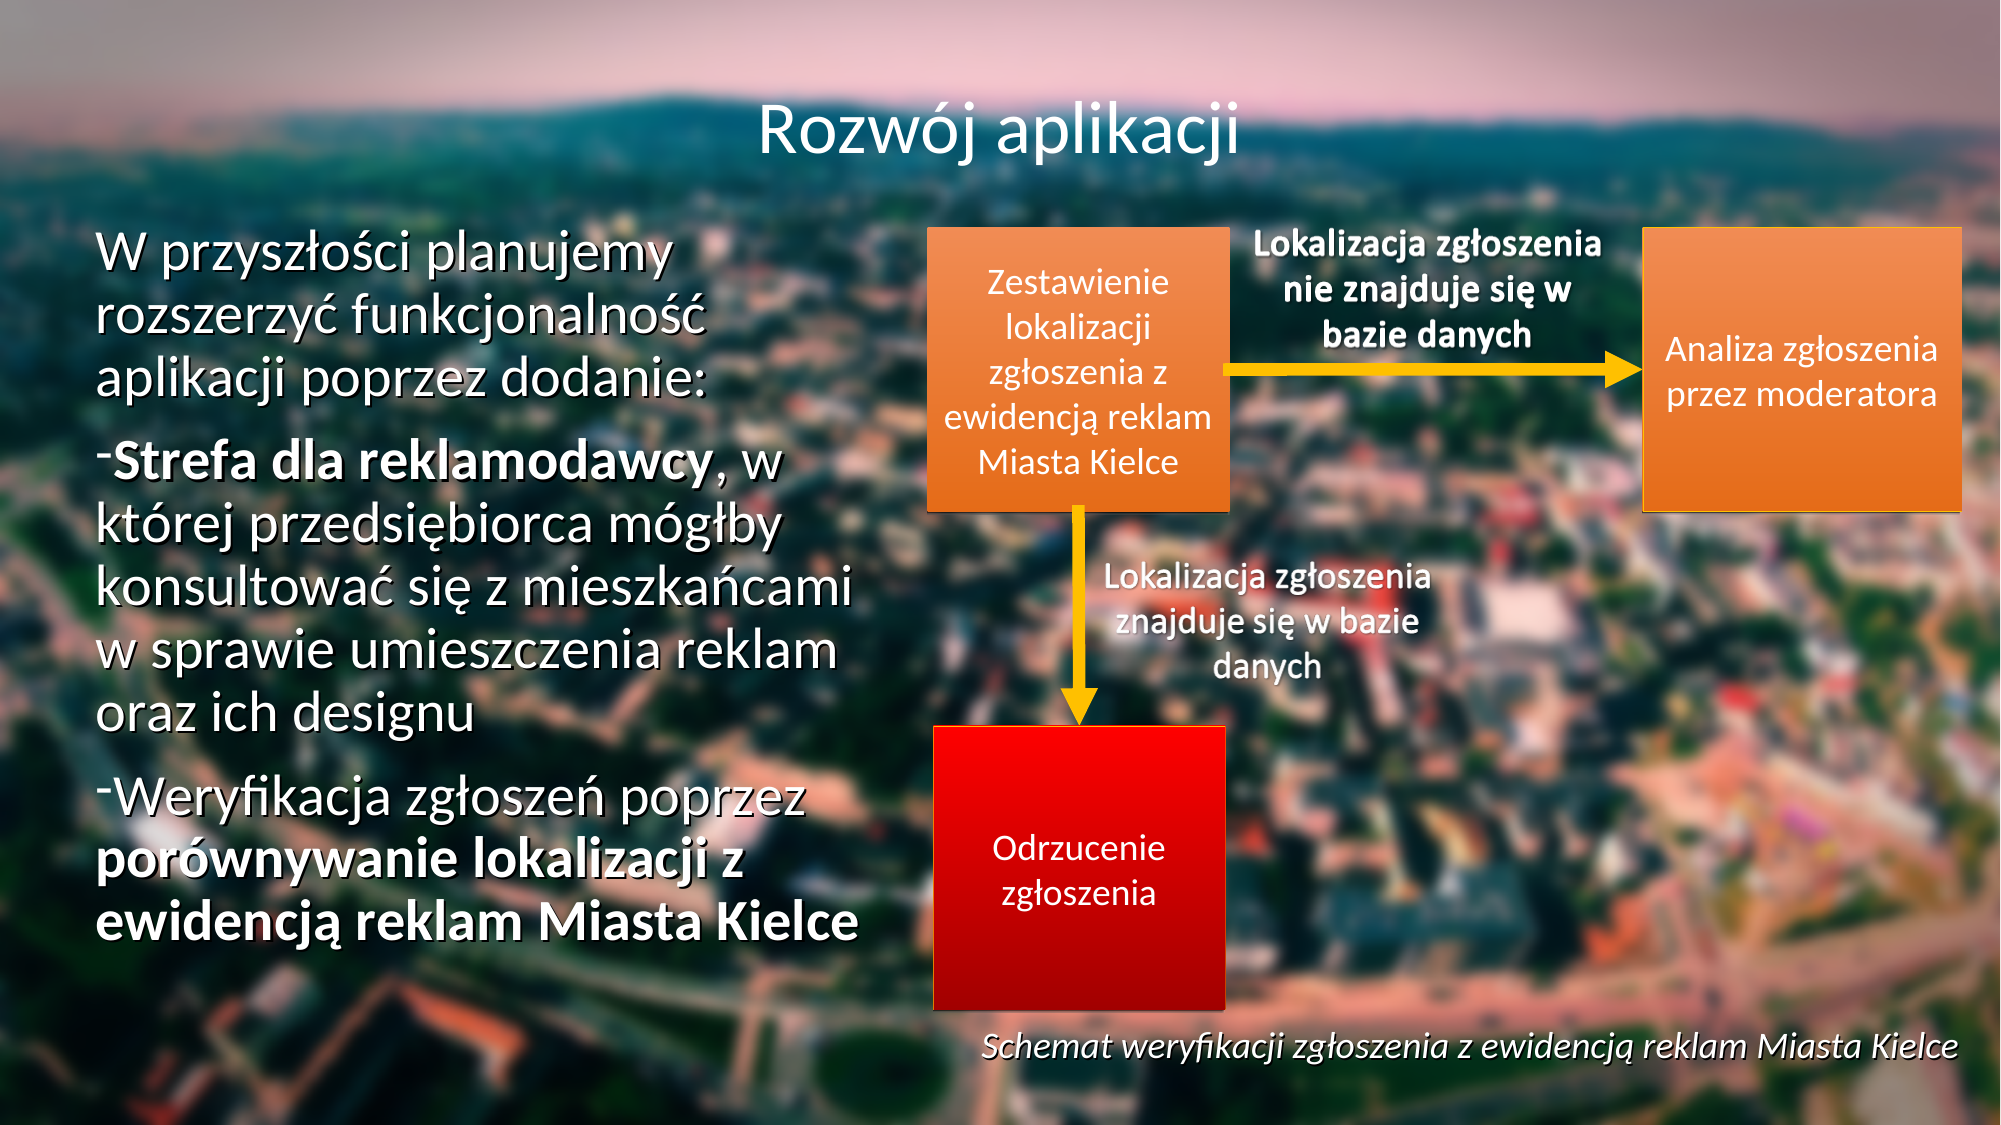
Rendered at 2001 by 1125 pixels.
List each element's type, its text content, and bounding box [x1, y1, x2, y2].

text_box Zestawienie lokalizacji zgłoszenia z ewidencją reklam Miasta Kielce [927, 227, 1230, 512]
text_box Odrzucenie zgłoszenia [933, 725, 1226, 1010]
text_box Schemat weryfikacji zgłoszenia z ewidencją reklam Miasta Kielce [966, 1013, 1975, 1074]
text_box Analiza zgłoszenia przez moderatora [1642, 227, 1962, 512]
list W przyszłości planujemy rozszerzyć funkcjonalność aplikacji poprzez dodanie: Strefa dla reklamodawcy, w której przedsiębiorca mógłby konsultować się z mieszkańcami w sprawie umieszczenia reklam oraz ich designu Weryfikacja zgłoszeń poprzez porównywanie lokalizacji z ewidencją reklam Miasta Kielce [80, 212, 898, 1125]
picture [0, 0, 2001, 1125]
text_box Rozwój aplikacji [648, 71, 1352, 177]
